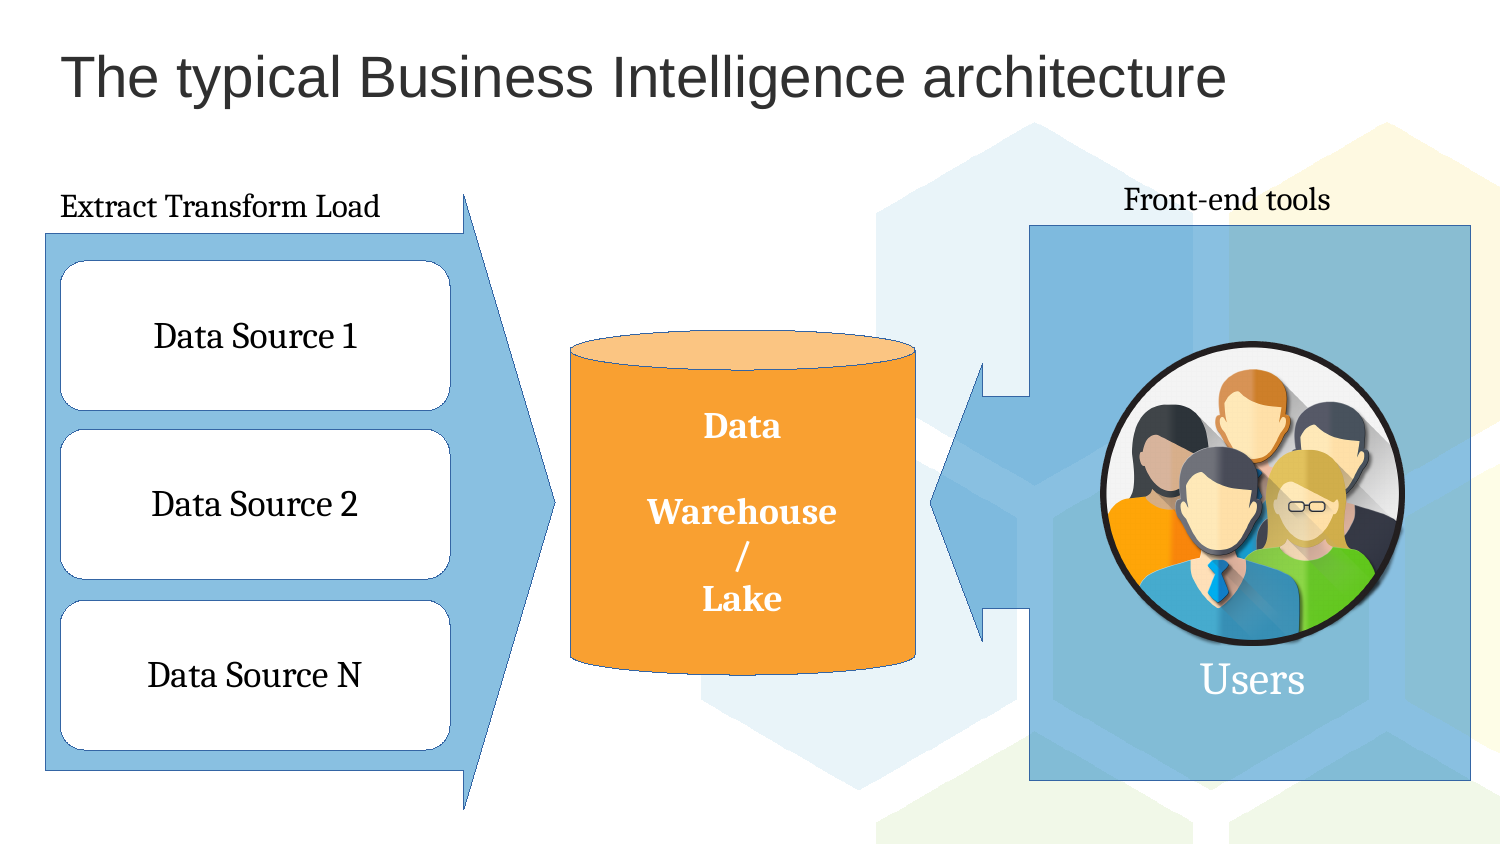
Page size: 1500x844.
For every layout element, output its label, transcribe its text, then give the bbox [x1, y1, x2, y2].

text_box Data Warehouse / Lake [570, 351, 916, 676]
picture [0, 0, 1500, 844]
text_box Data Source 1 [60, 260, 451, 411]
text_box Data Source 2 [60, 429, 451, 580]
text_box Data Source N [60, 600, 451, 751]
text_box [45, 202, 556, 810]
text_box Extract Transform Load [45, 180, 466, 234]
text_box Front-end tools [1108, 172, 1394, 231]
text_box [930, 225, 1471, 781]
text_box Users [1050, 646, 1456, 768]
title The typical Business Intelligence architecture [45, 24, 1443, 118]
